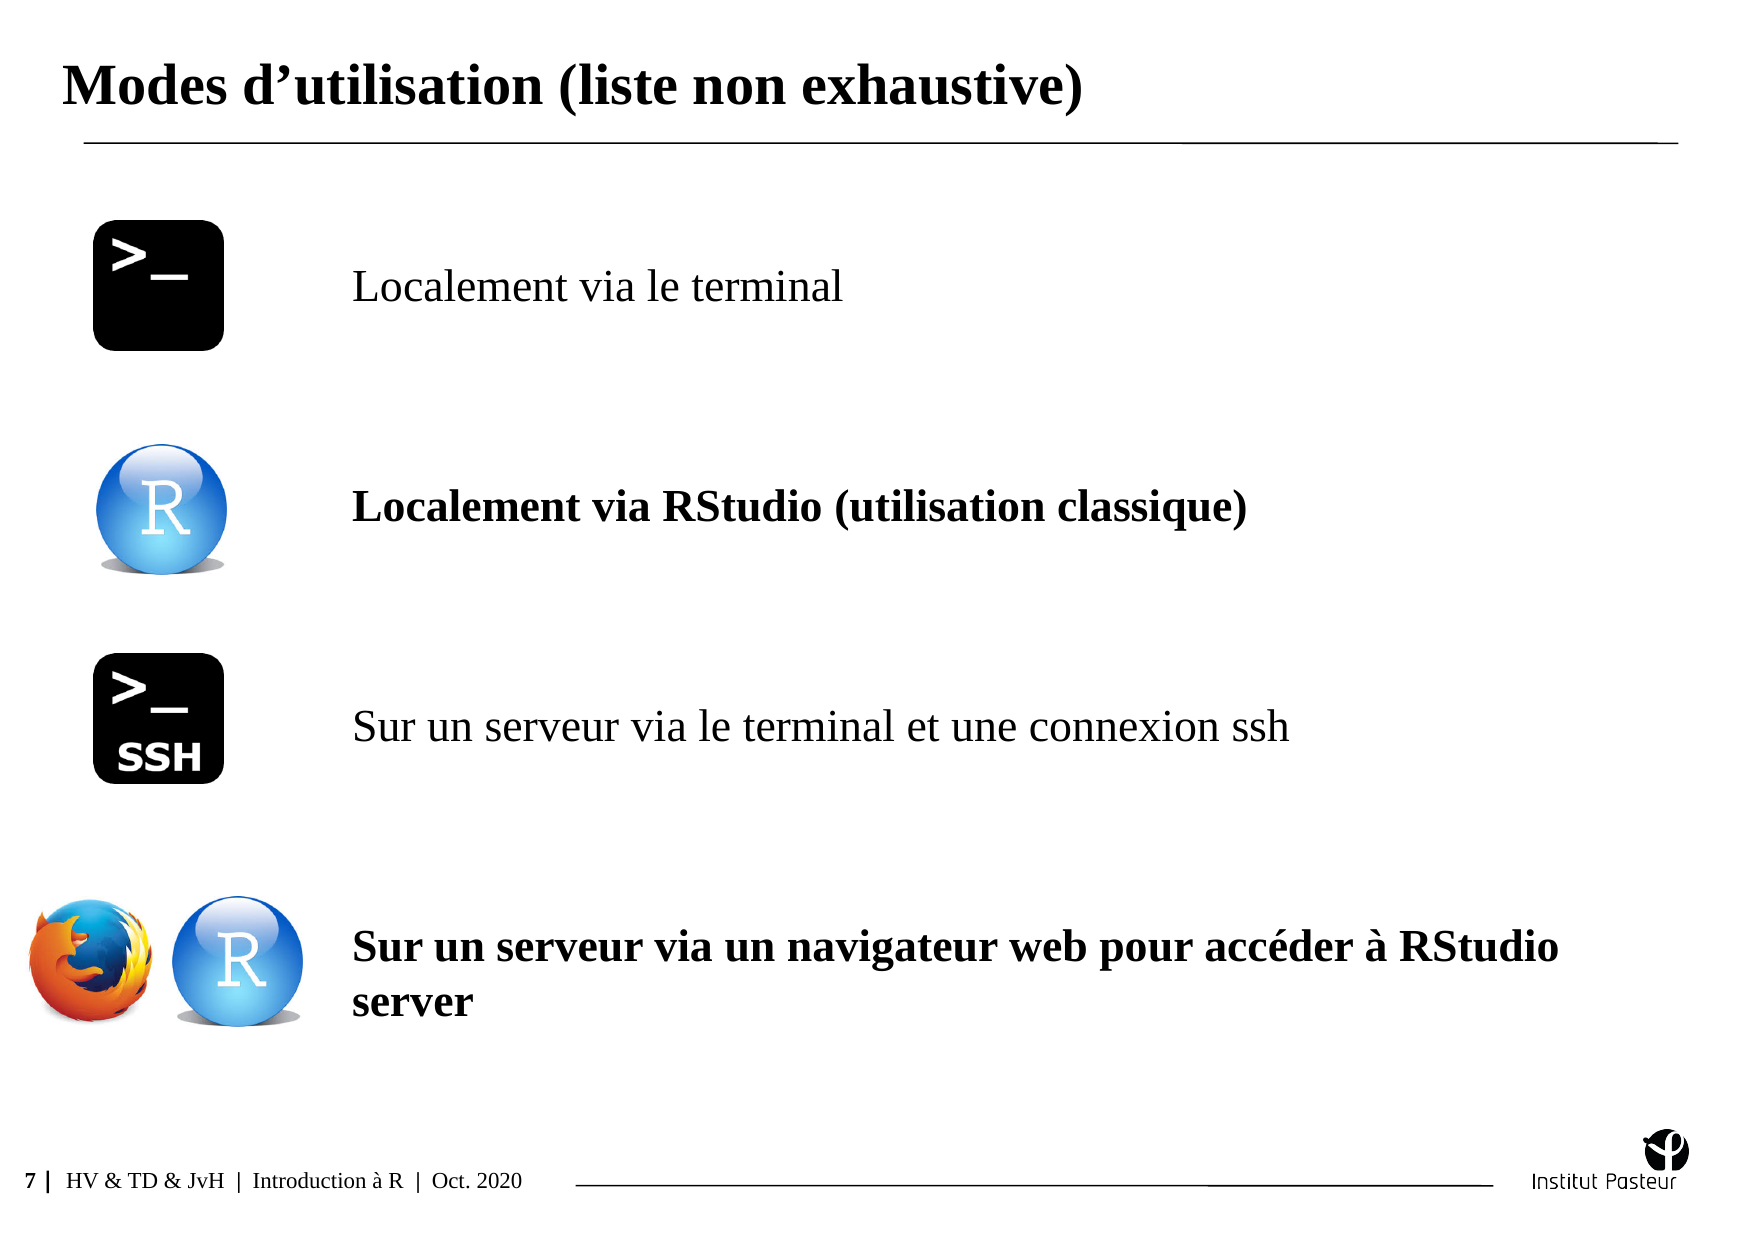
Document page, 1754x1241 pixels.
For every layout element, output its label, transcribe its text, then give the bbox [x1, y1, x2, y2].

picture [93, 653, 224, 784]
picture [172, 896, 303, 1027]
picture [93, 220, 224, 351]
picture [96, 444, 227, 575]
text_box Localement via le terminal Localement via RStudio (utilisation classique) Sur un serveur via le terminal et une connexion ssh Sur un serveur via un navigateur web pour accéder à RStudio server [352, 200, 1692, 1158]
picture [25, 896, 155, 1027]
text_box Modes d’utilisation (liste non exhaustive) [62, 2, 1692, 160]
picture [1533, 1158, 1689, 1189]
